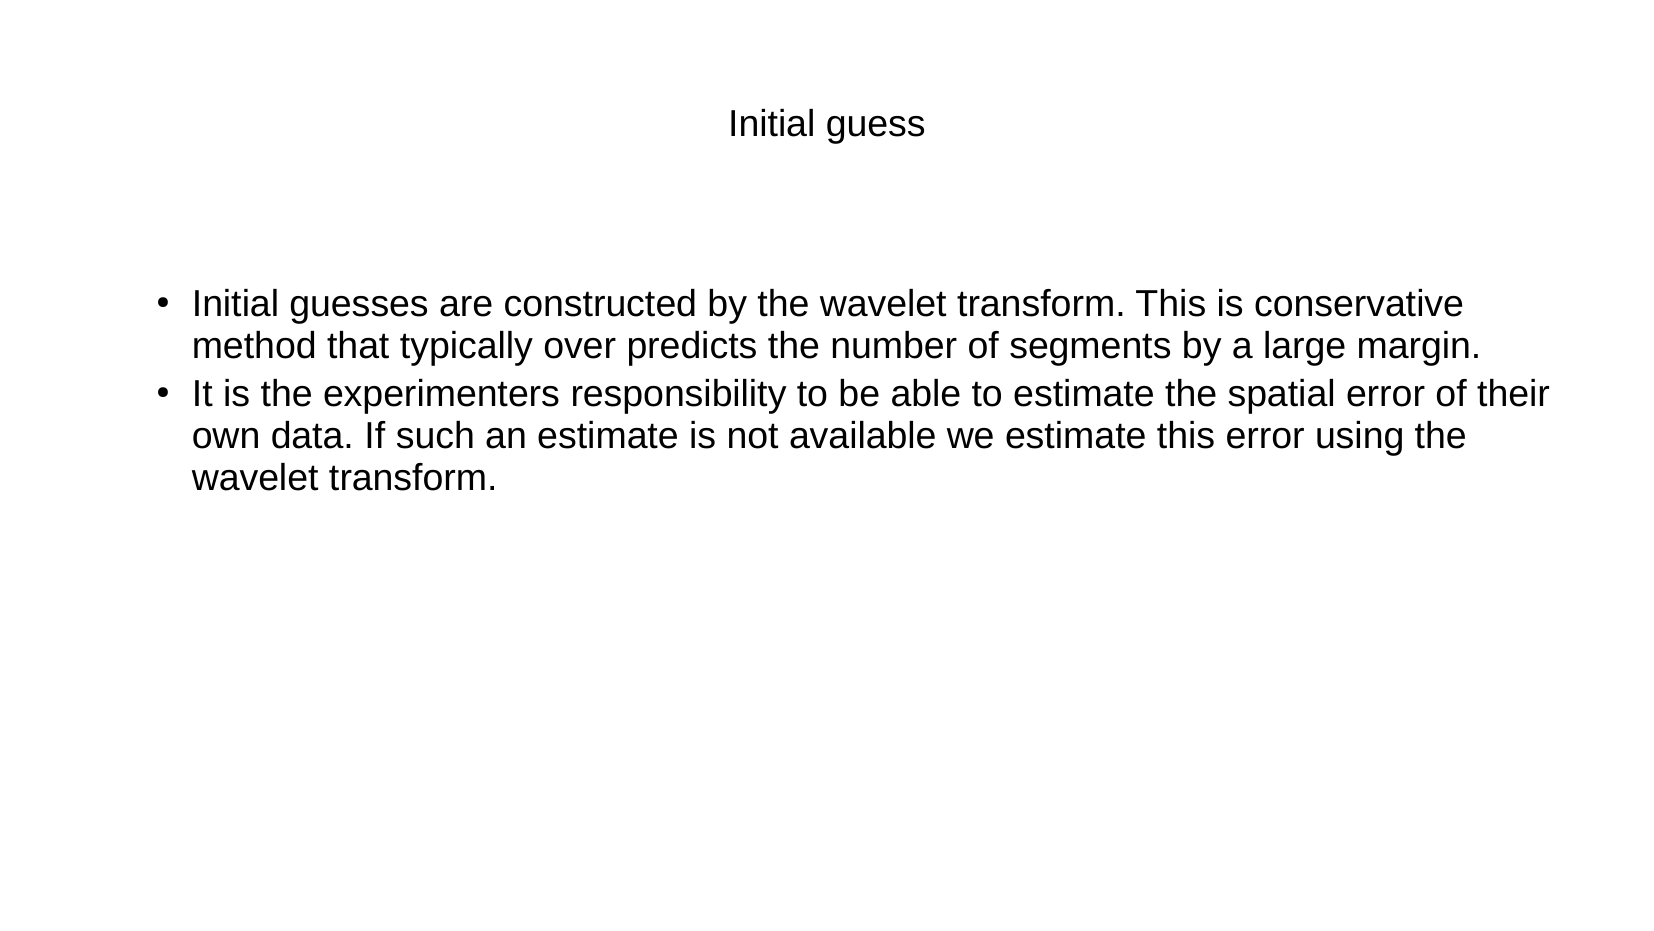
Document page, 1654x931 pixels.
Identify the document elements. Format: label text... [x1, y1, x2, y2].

text_box Initial guesses are constructed by the wavelet transform. This is conservative method that typically over predicts the number of segments by a large margin. It is the experimenters responsibility to be able to estimate the spatial error of their own data. If such an estimate is not available we estimate this error using the wavelet transform. [141, 275, 1596, 554]
title Initial guess [82, 45, 1571, 201]
